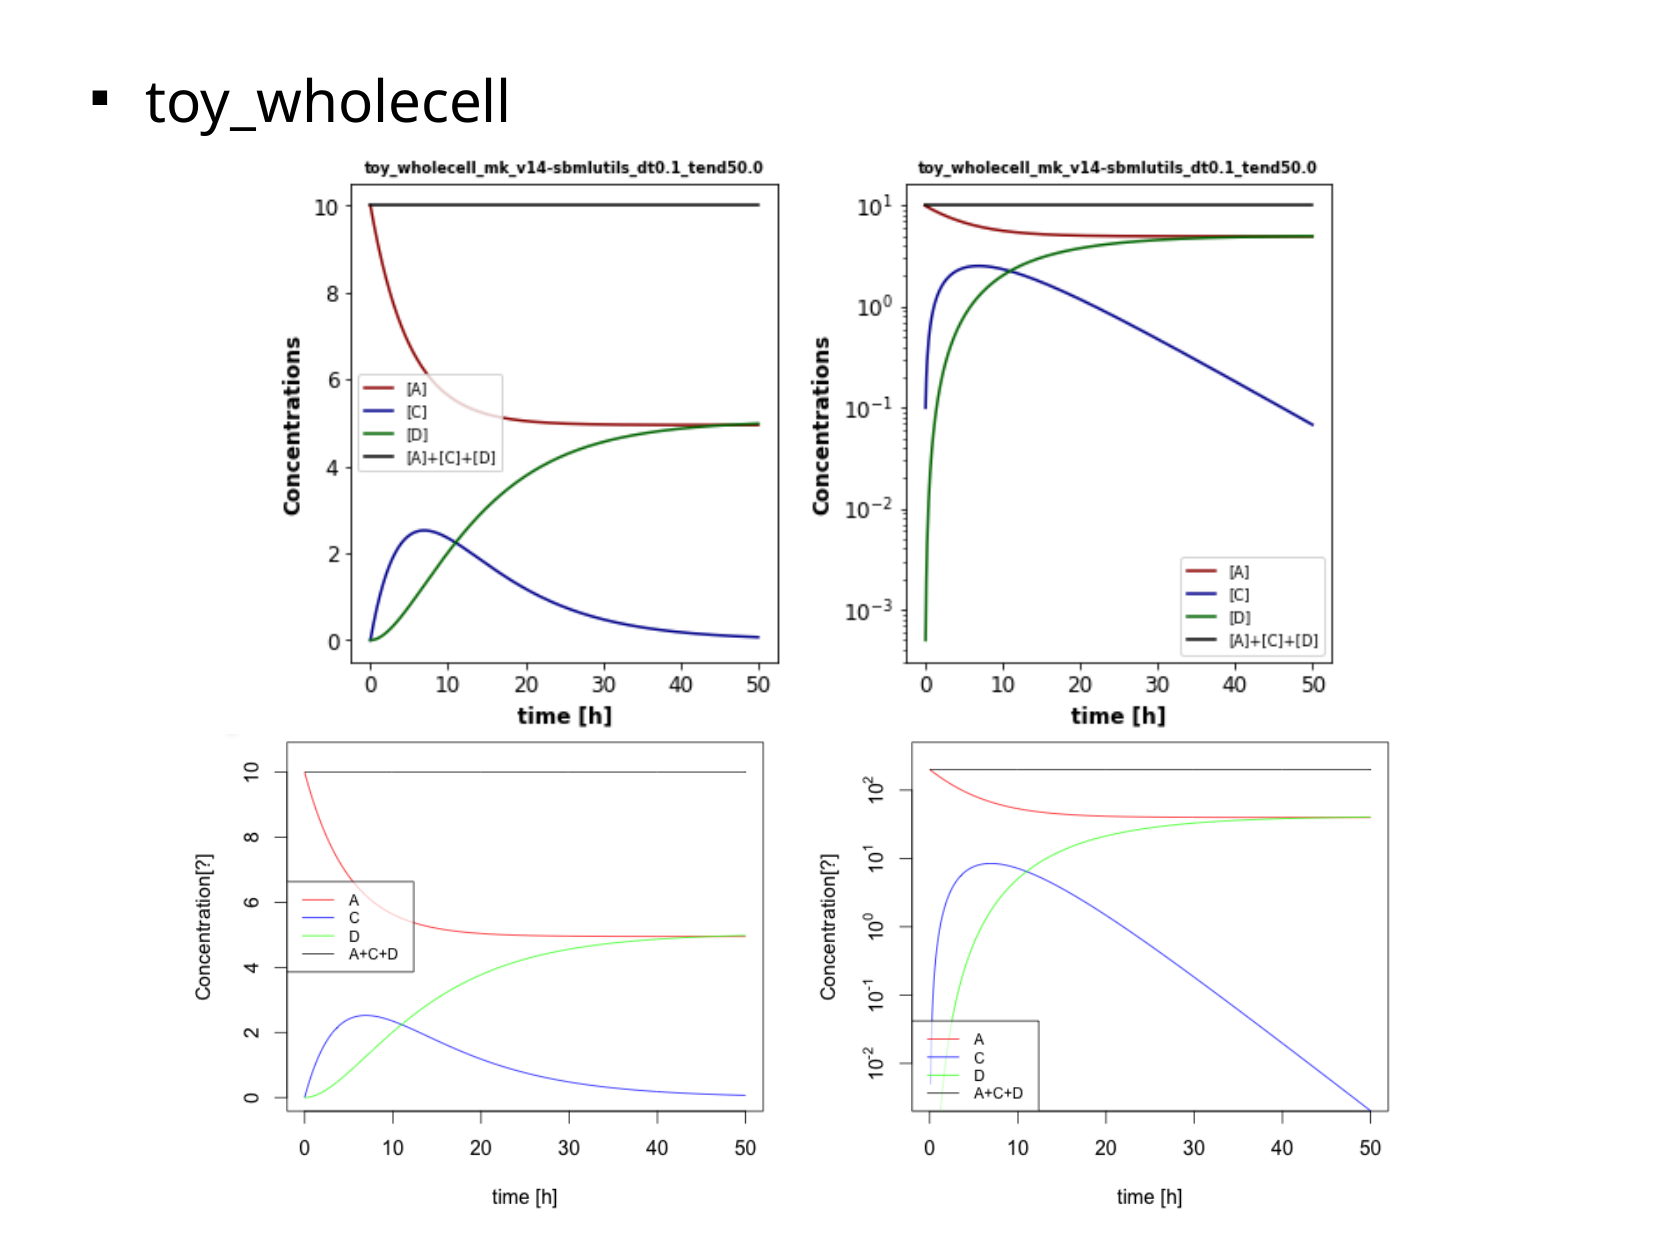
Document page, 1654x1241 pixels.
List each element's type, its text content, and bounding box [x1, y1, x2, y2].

picture [195, 149, 1390, 1209]
list toy_wholecell [75, 60, 1564, 780]
